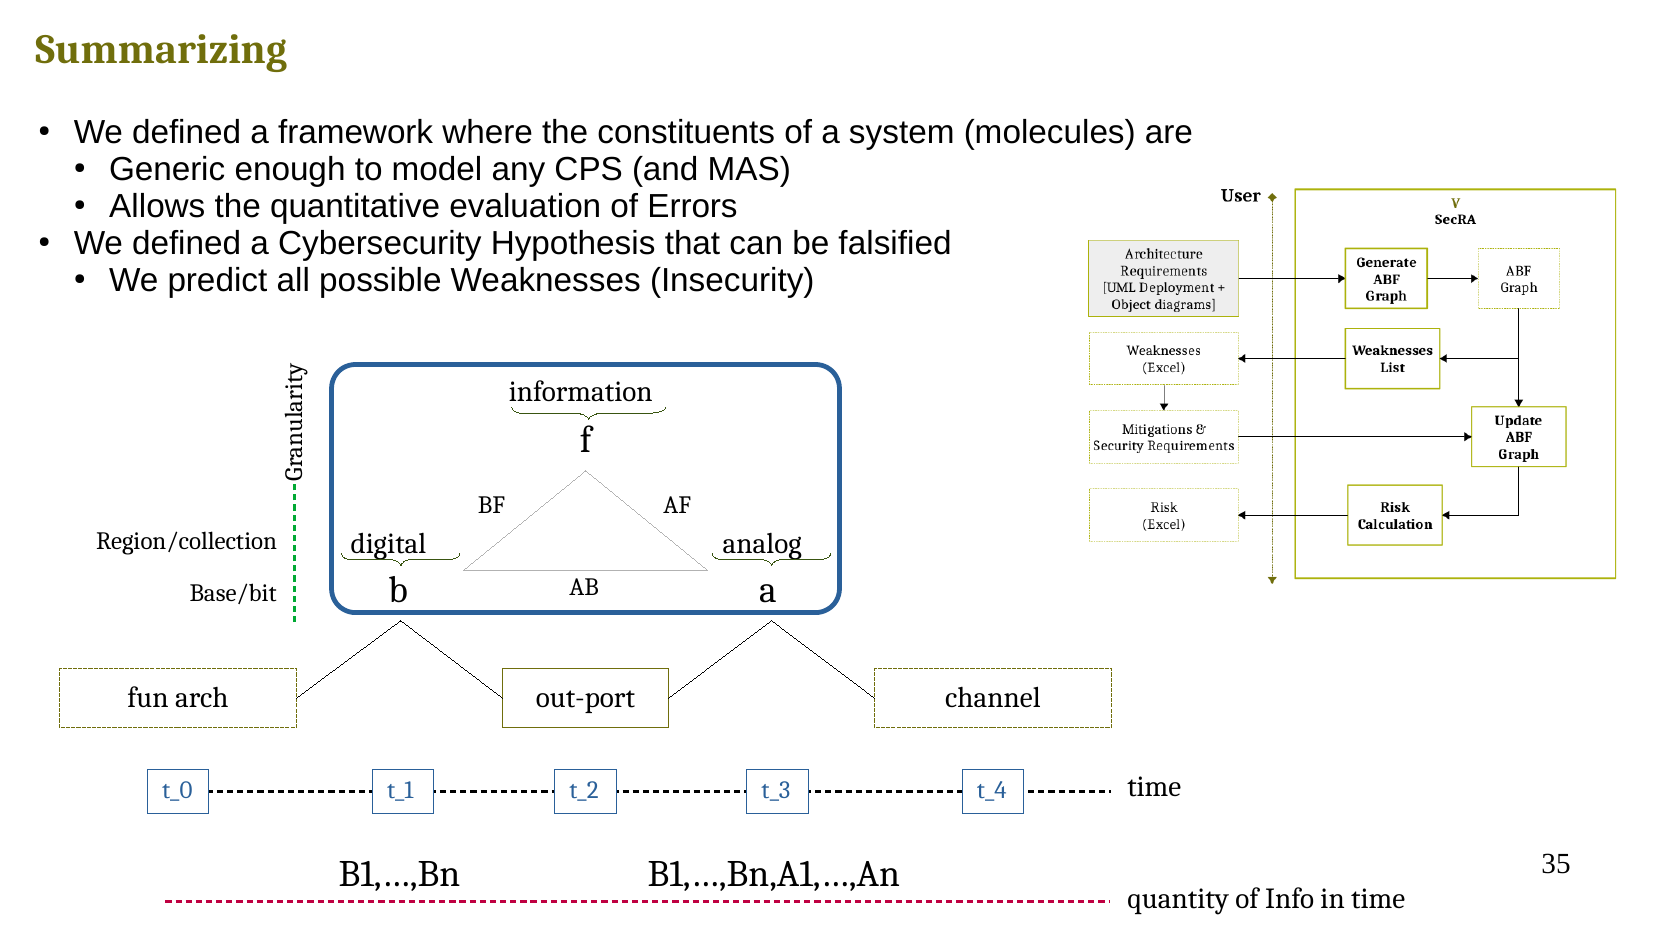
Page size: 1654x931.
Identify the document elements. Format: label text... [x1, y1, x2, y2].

text_box BF [463, 483, 522, 528]
text_box digital [335, 520, 464, 570]
text_box quantity of Info in time [1112, 874, 1430, 931]
text_box fun arch [59, 668, 297, 728]
text_box f [565, 417, 607, 471]
text_box B1,…,Bn [323, 845, 486, 908]
text_box channel [874, 668, 1112, 728]
text_box a [744, 570, 799, 621]
text_box t_4 [962, 769, 1024, 814]
text_box t_3 [746, 769, 809, 814]
text_box information [494, 367, 686, 417]
text_box analog [707, 520, 836, 570]
text_box AF [648, 483, 708, 528]
text_box Region/collection [81, 519, 301, 564]
text_box t_2 [554, 769, 617, 814]
text_box B1,…,Bn,A1,…,An [633, 845, 934, 904]
text_box b [373, 570, 429, 621]
text_box Base/bit [174, 571, 297, 616]
text_box AB [554, 565, 616, 610]
text_box out-port [502, 668, 669, 728]
text_box Granularity [272, 342, 317, 497]
text_box t_0 [147, 769, 209, 814]
text_box Summarizing [20, 18, 316, 91]
text_box We defined a framework where the constituents of a system (molecules) are Generic enough to model any CPS (and MAS) Allows the quantitative evaluation of Errors We defined a Cybersecurity Hypothesis that can be falsified We predict all possible Weaknesses (Insecurity) [23, 105, 1210, 331]
text_box t_1 [372, 769, 434, 814]
picture [1080, 177, 1619, 587]
text_box time [1112, 762, 1395, 820]
